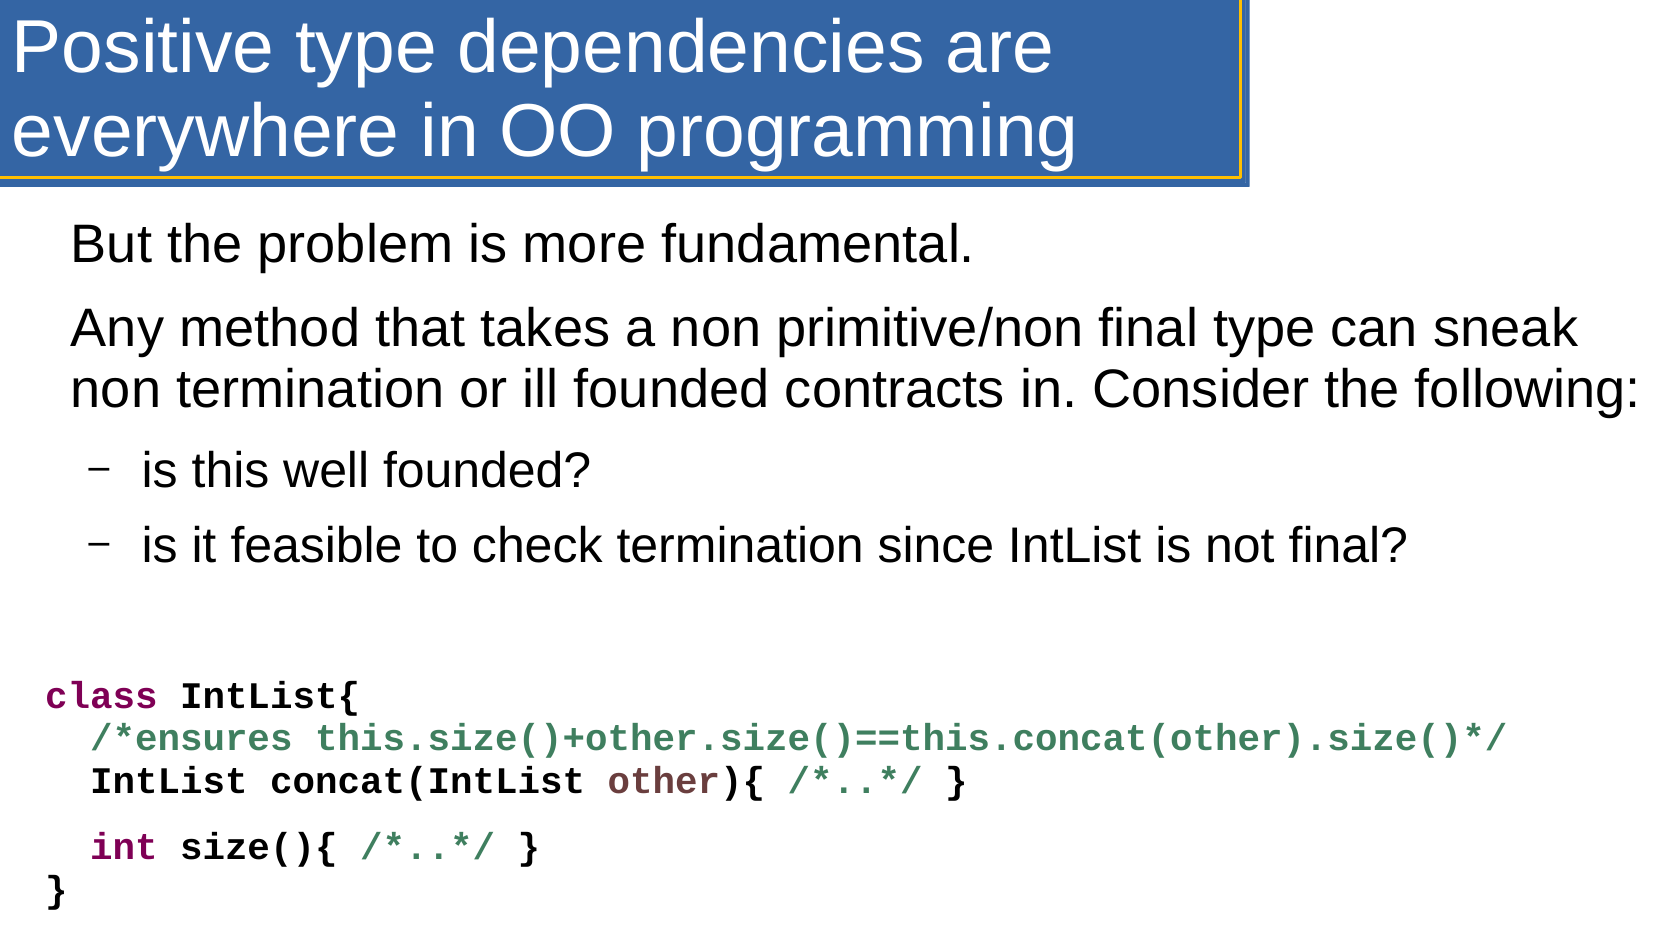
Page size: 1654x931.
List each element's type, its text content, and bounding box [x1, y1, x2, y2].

title Positive type dependencies are everywhere in OO programming [11, 4, 1238, 173]
list But the problem is more fundamental. Any method that takes a non primitive/non final type can sneak non termination or ill founded contracts in. Consider the following: is this well founded? is it feasible to check termination since IntList is not final? class IntList{ /*ensures this.size()+other.size()==this.concat(other).size()*/ IntList concat(IntList other){ /*..*/ } int size(){ /*..*/ } } [0, 213, 1651, 919]
